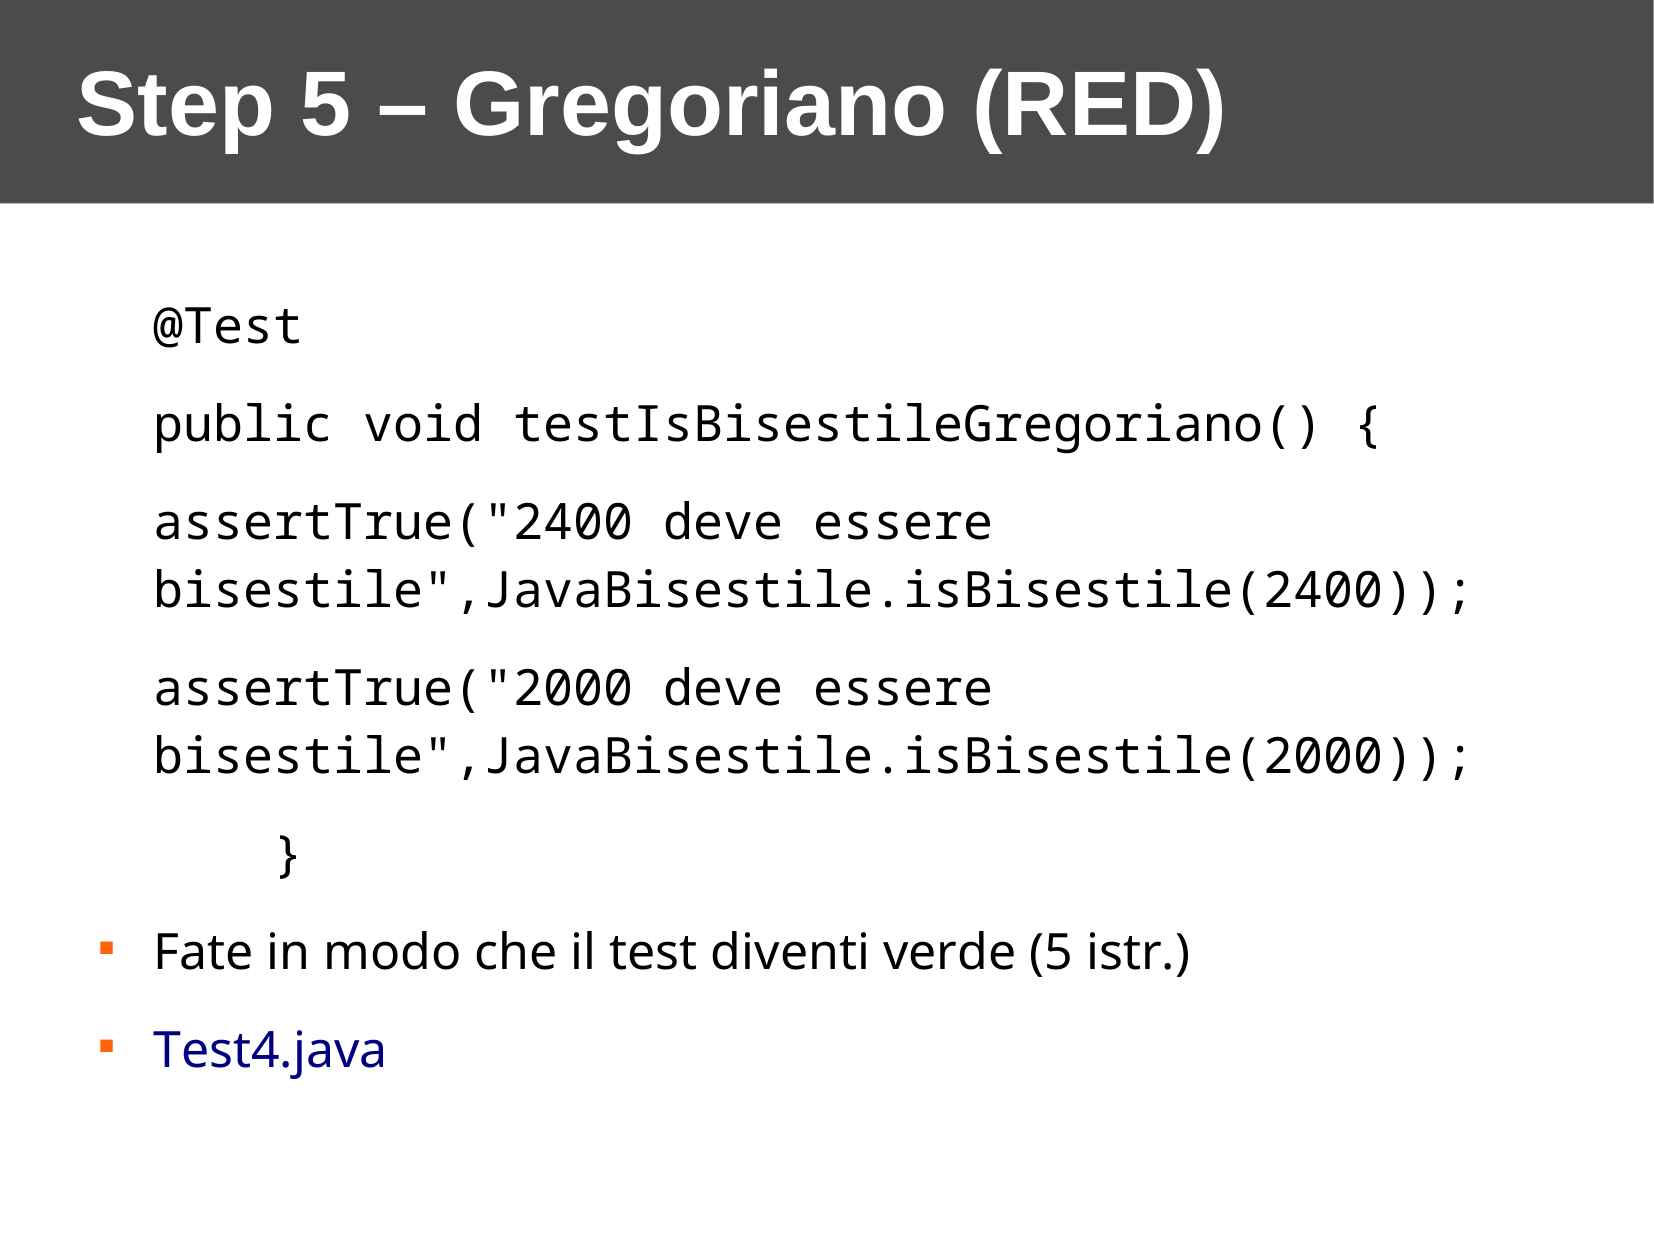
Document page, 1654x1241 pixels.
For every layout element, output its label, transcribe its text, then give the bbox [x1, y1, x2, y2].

title Step 5 – Gregoriano (RED) [76, 0, 1565, 208]
list @Test public void testIsBisestileGregoriano() { assertTrue("2400 deve essere bisestile",JavaBisestile.isBisestile(2400)); assertTrue("2000 deve essere bisestile",JavaBisestile.isBisestile(2000)); } Fate in modo che il test diventi verde (5 istr.) Test4.java [82, 290, 1571, 1241]
picture [0, 0, 1654, 1241]
